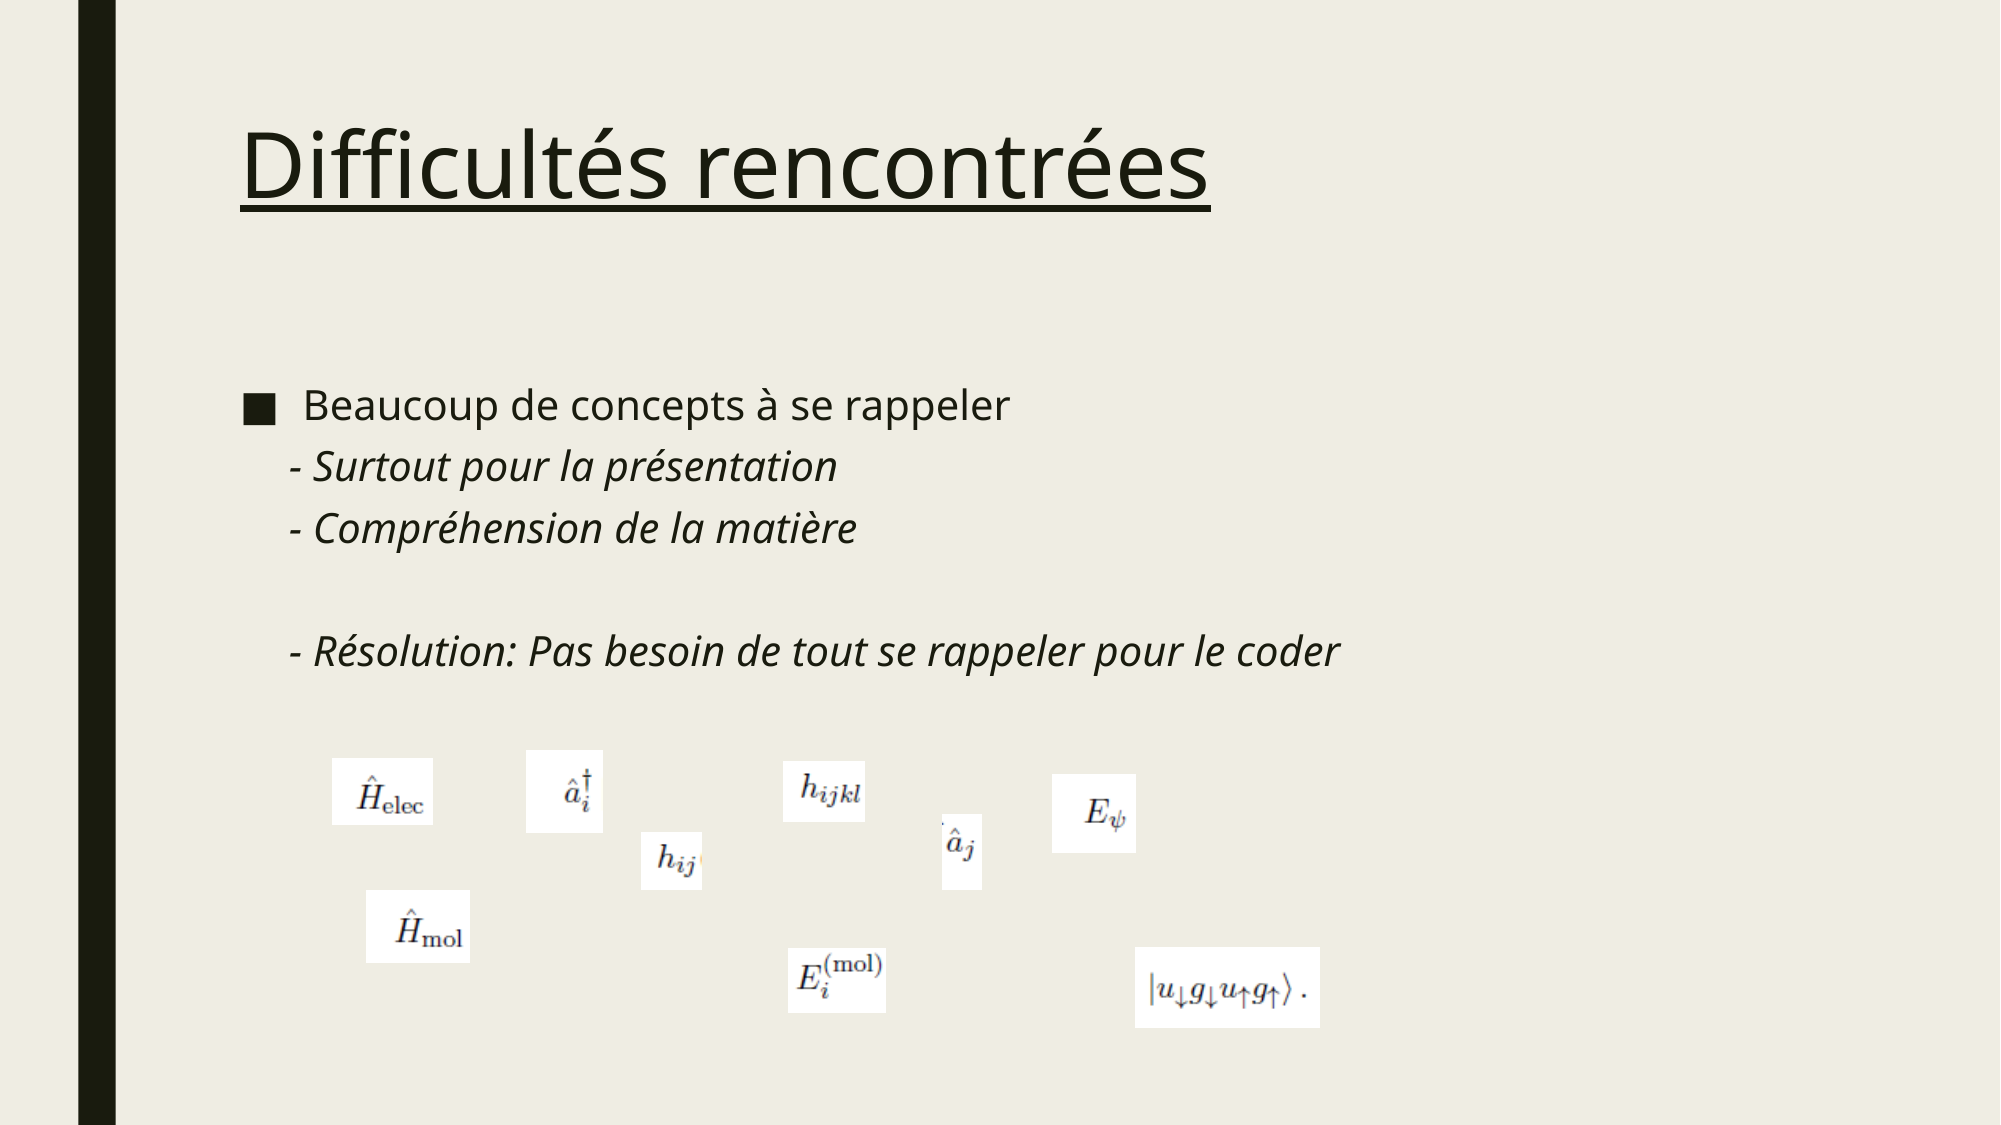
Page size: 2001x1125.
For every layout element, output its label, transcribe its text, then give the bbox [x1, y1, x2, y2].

picture [942, 814, 982, 890]
title Difficultés rencontrées [225, 112, 1800, 357]
picture [1052, 774, 1136, 853]
picture [1135, 947, 1320, 1028]
picture [332, 758, 433, 825]
picture [788, 948, 886, 1013]
picture [783, 761, 865, 822]
picture [366, 890, 470, 963]
picture [526, 750, 603, 833]
list Beaucoup de concepts à se rappeler - Surtout pour la présentation - Compréhension de la matière - Résolution: Pas besoin de tout se rappeler pour le coder [225, 375, 1800, 963]
picture [641, 832, 702, 890]
